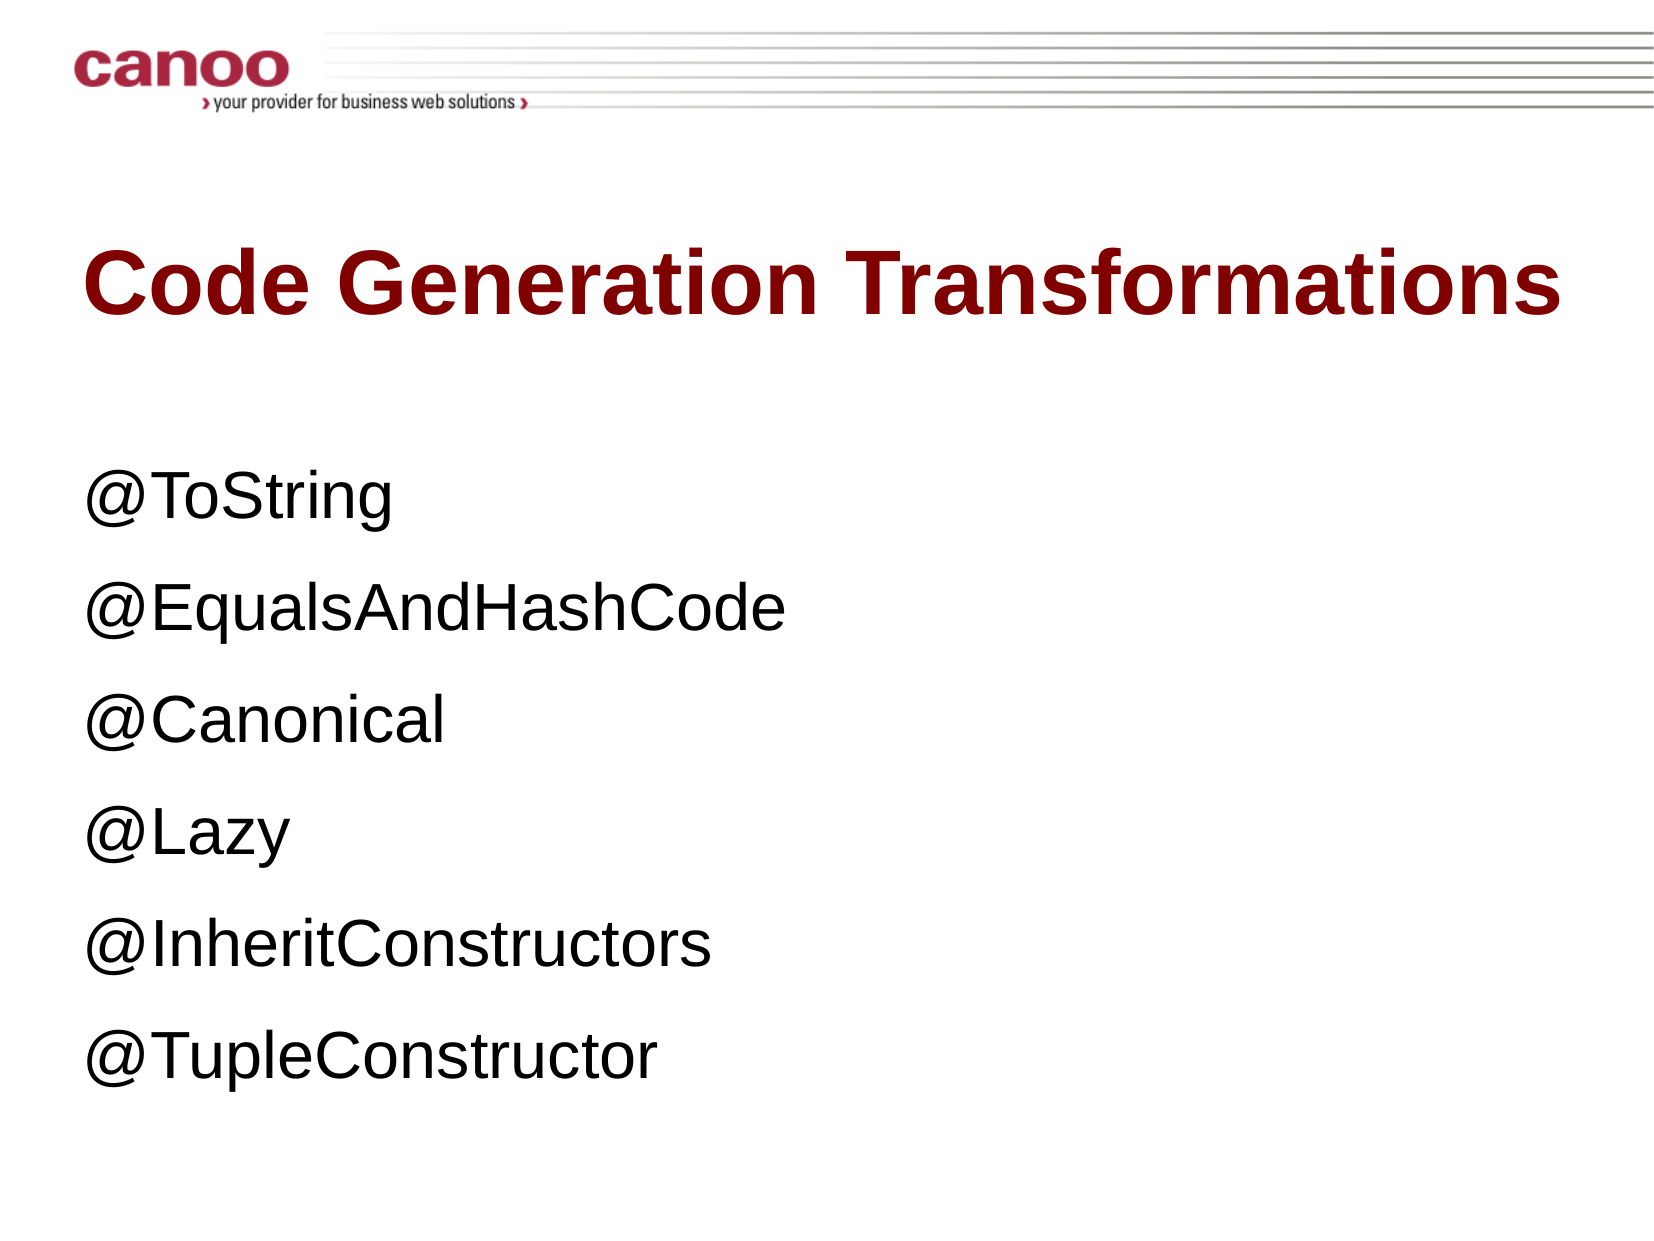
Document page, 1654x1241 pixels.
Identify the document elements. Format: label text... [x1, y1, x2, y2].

subtitle @ToString @EqualsAndHashCode @Canonical @Lazy @InheritConstructors @TupleConstructor [82, 420, 1571, 1164]
picture [0, 0, 1654, 166]
title Code Generation Transformations [82, 179, 1571, 387]
